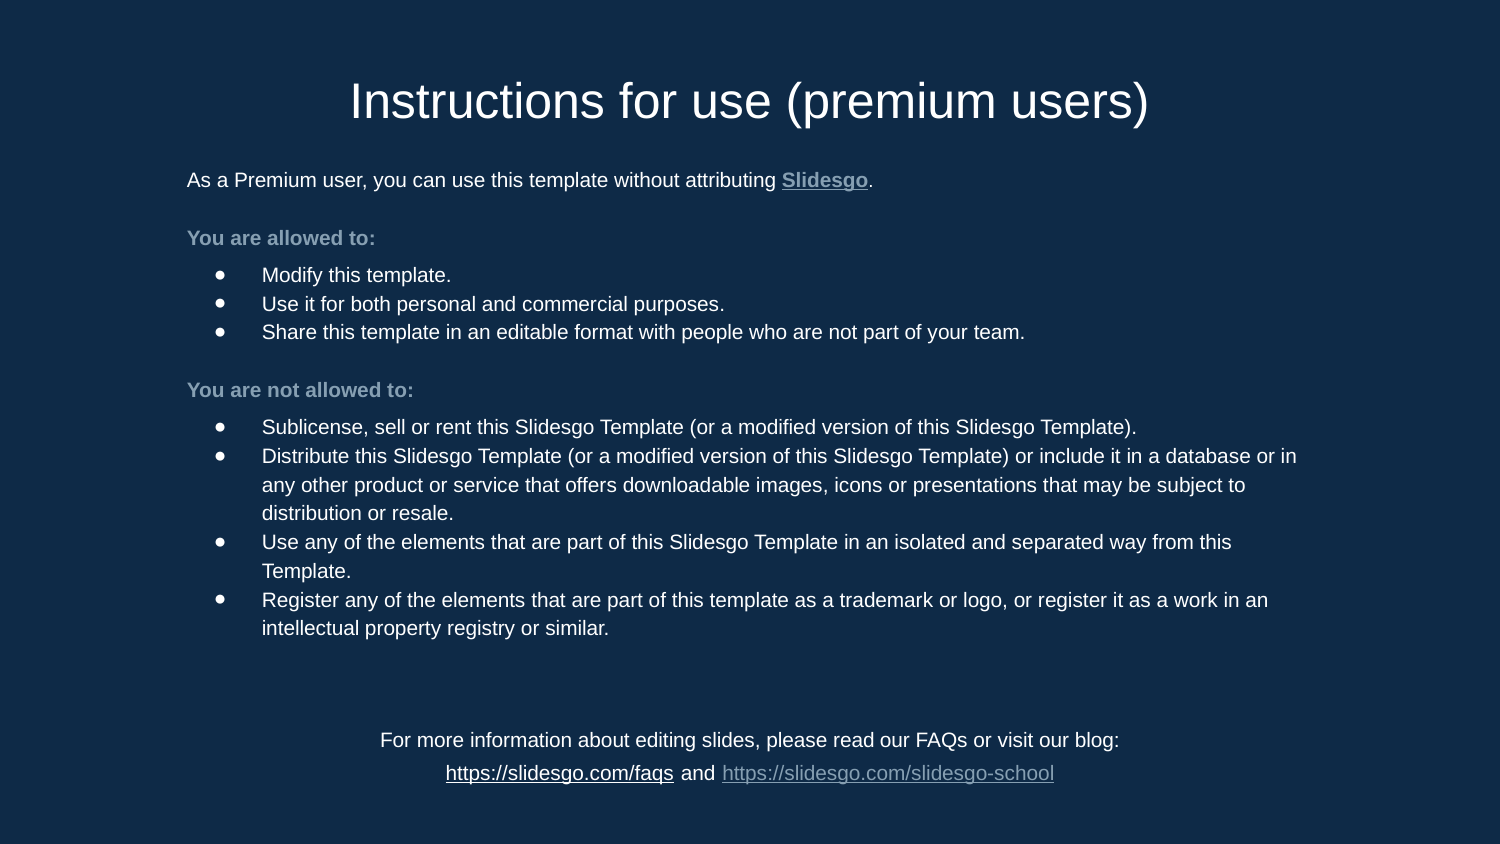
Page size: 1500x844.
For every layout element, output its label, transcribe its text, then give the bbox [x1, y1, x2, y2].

text_box Instructions for use (premium users) [171, 53, 1328, 133]
text_box As a Premium user, you can use this template without attributing Slidesgo. You are allowed to: Modify this template. Use it for both personal and commercial purposes. Share this template in an editable format with people who are not part of your team. You are not allowed to: Sublicense, sell or rent this Slidesgo Template (or a modified version of this Slidesgo Template). Distribute this Slidesgo Template (or a modified version of this Slidesgo Template) or include it in a database or in any other product or service that offers downloadable images, icons or presentations that may be subject to distribution or resale. Use any of the elements that are part of this Slidesgo Template in an isolated and separated way from this Template. Register any of the elements that are part of this template as a trademark or logo, or register it as a work in an intellectual property registry or similar. [171, 148, 1328, 707]
text_box For more information about editing slides, please read our FAQs or visit our blog: https://slidesgo.com/faqs and https://slidesgo.com/slidesgo-school [171, 707, 1328, 780]
